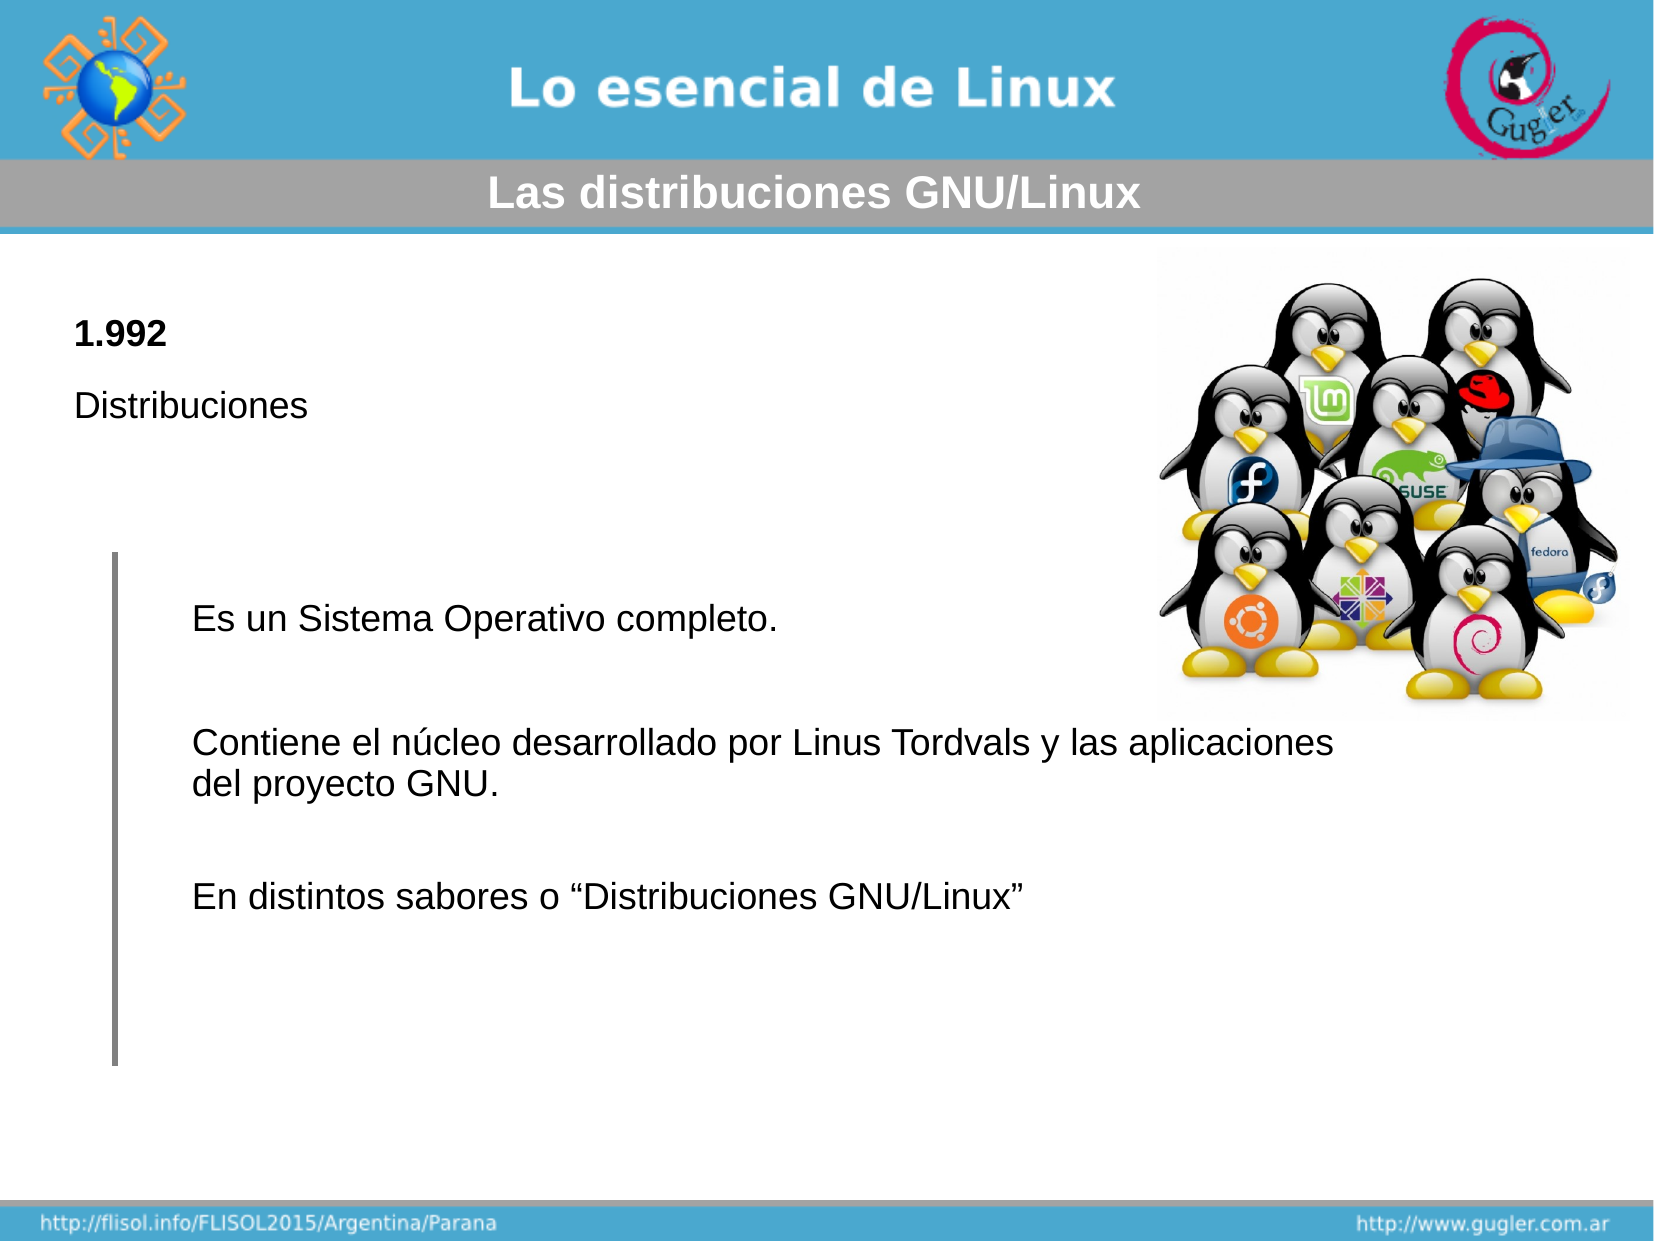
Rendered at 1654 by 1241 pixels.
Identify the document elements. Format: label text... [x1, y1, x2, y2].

text_box Contiene el núcleo desarrollado por Linus Tordvals y las aplicaciones del proyecto GNU. [177, 715, 1388, 818]
text_box Las distribuciones GNU/Linux [472, 159, 1158, 226]
picture [0, 0, 1654, 234]
text_box Distribuciones [58, 378, 485, 437]
picture [0, 1200, 1654, 1241]
text_box 1.992 [58, 305, 1157, 367]
text_box En distintos sabores o “Distribuciones GNU/Linux” [177, 868, 1388, 928]
text_box Es un Sistema Operativo completo. [177, 591, 1157, 650]
picture [1157, 247, 1630, 721]
